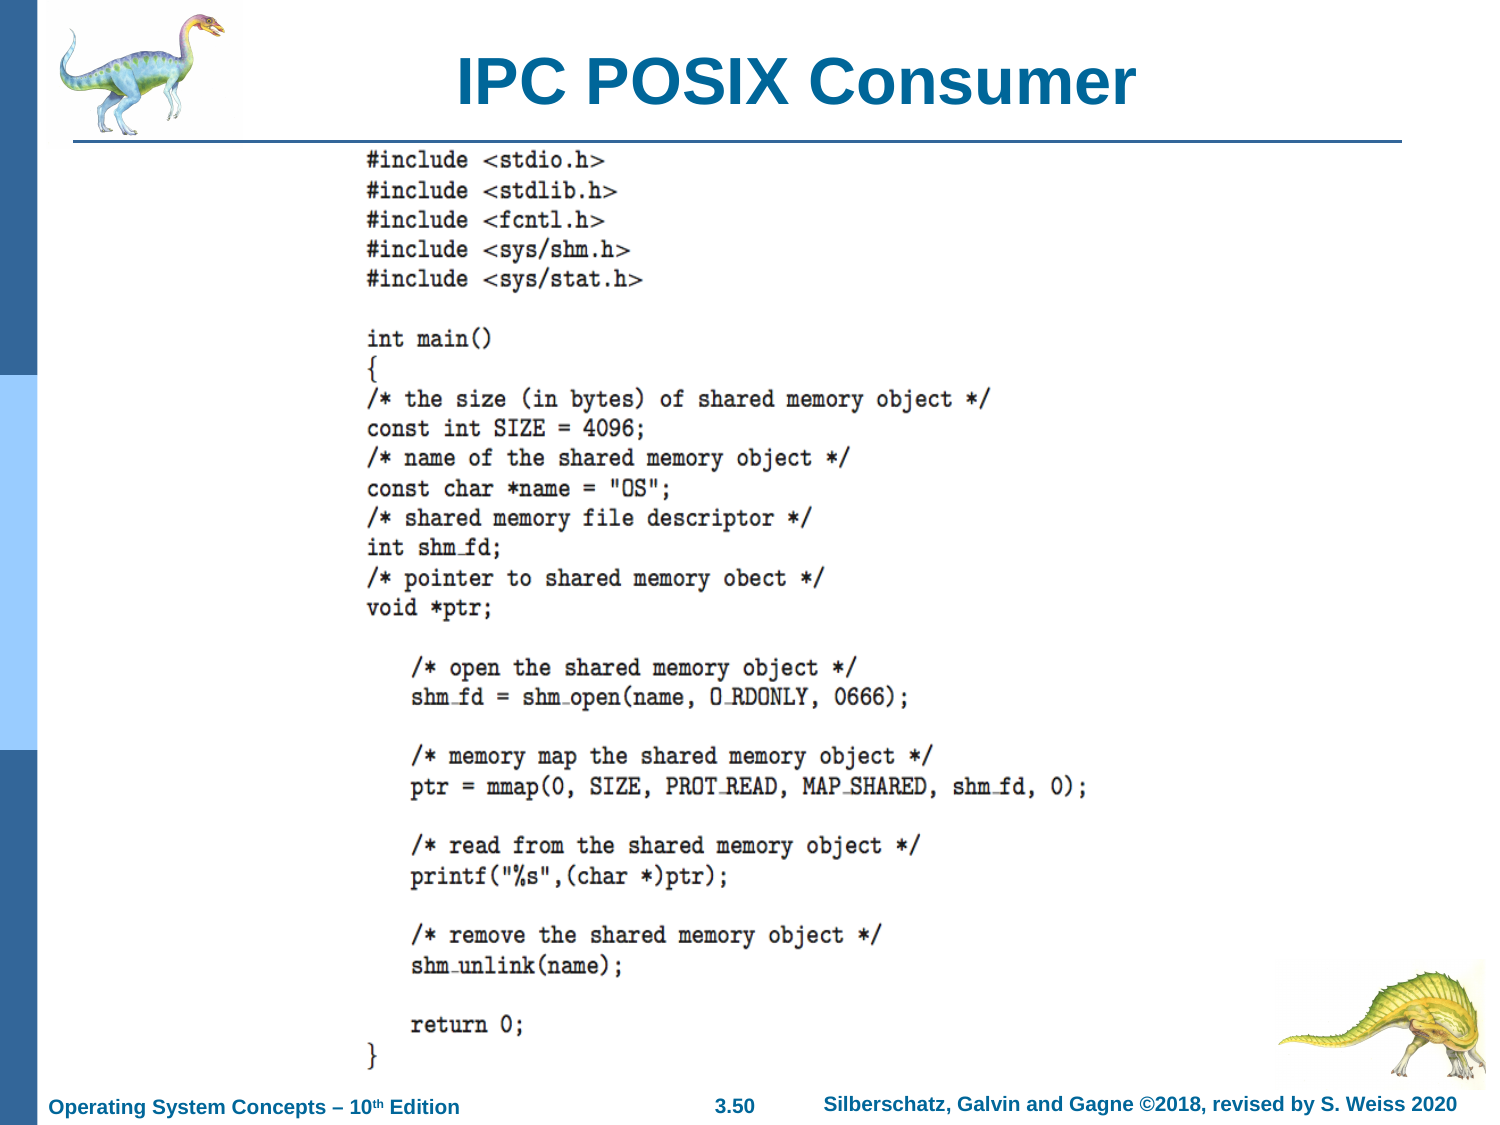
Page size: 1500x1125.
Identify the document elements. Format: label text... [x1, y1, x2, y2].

picture [46, 0, 243, 149]
picture [362, 146, 1104, 1076]
picture [1140, 1096, 1148, 1101]
title IPC POSIX Consumer [153, 30, 1442, 126]
picture [1275, 959, 1486, 1090]
